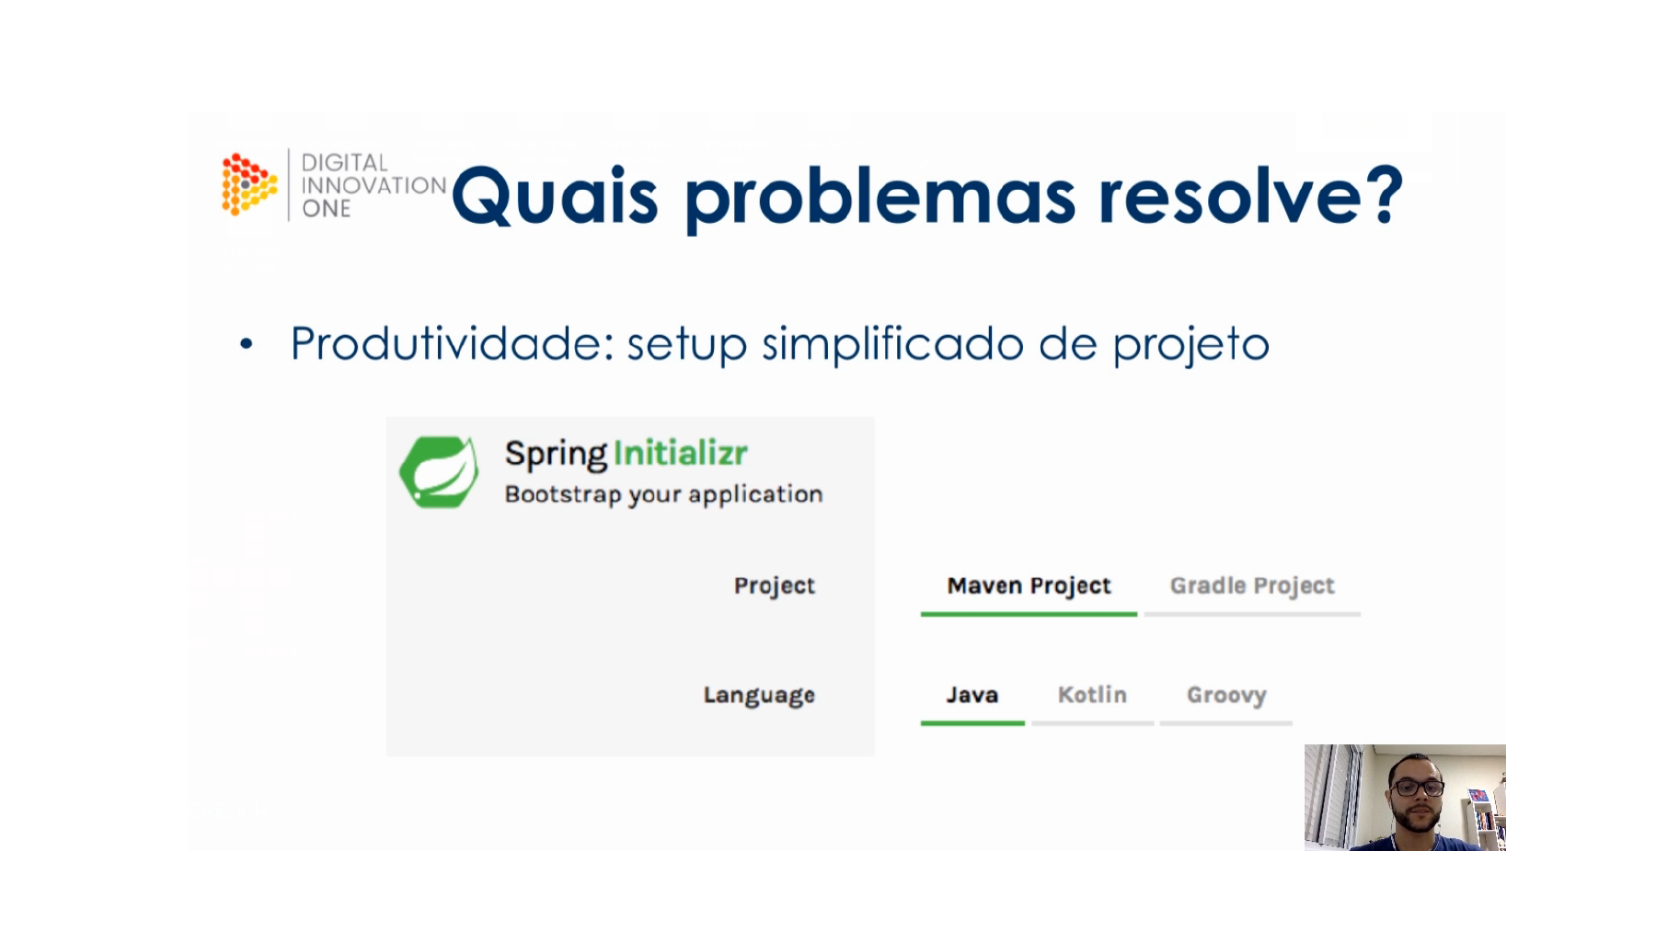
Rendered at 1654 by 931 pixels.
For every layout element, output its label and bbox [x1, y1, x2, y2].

picture [188, 112, 1506, 851]
